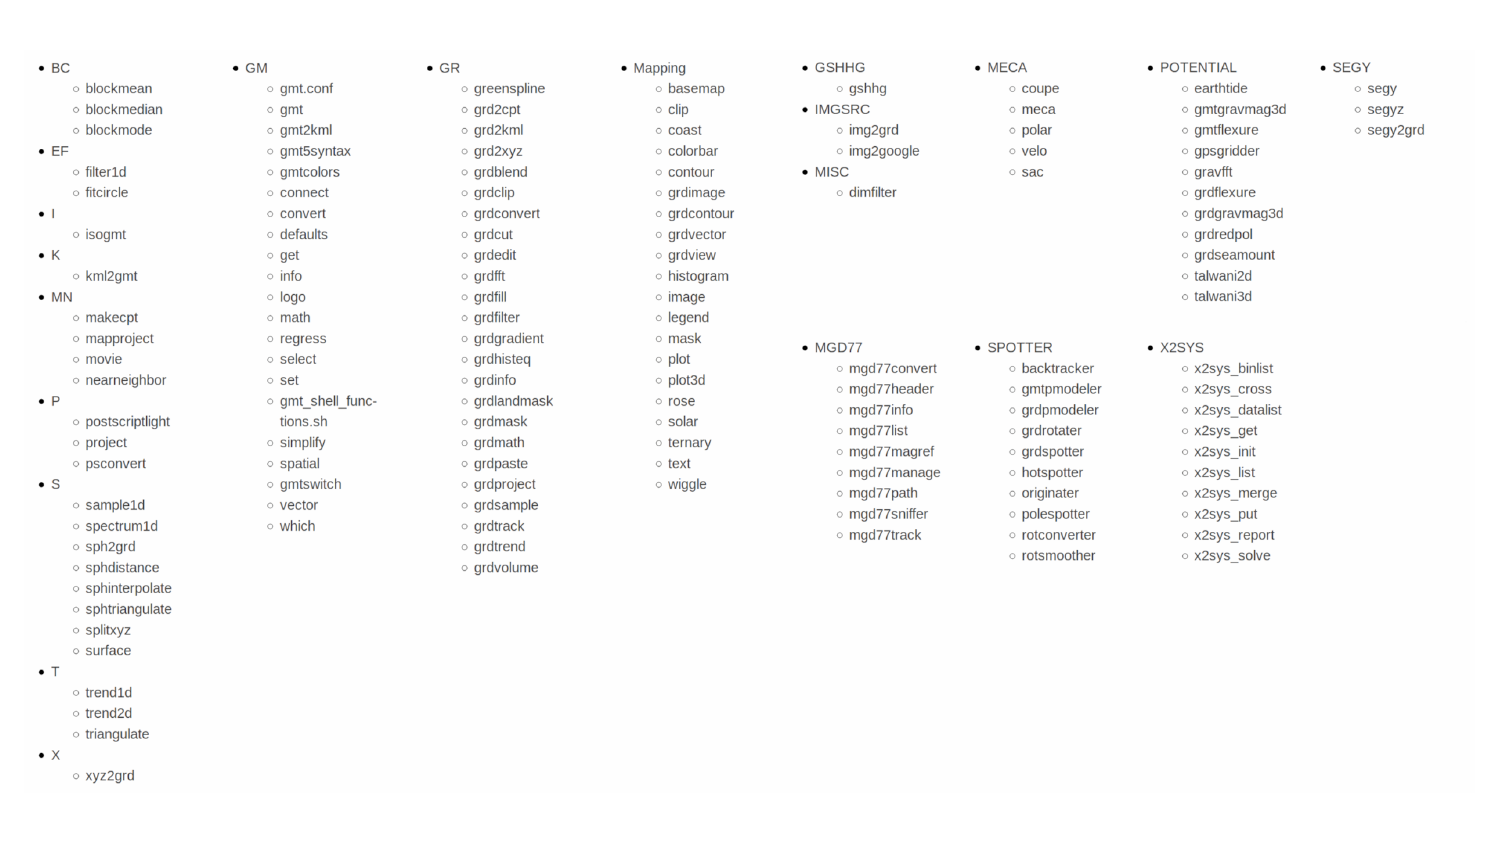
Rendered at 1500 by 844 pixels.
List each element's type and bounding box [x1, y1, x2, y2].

picture [24, 50, 1475, 793]
